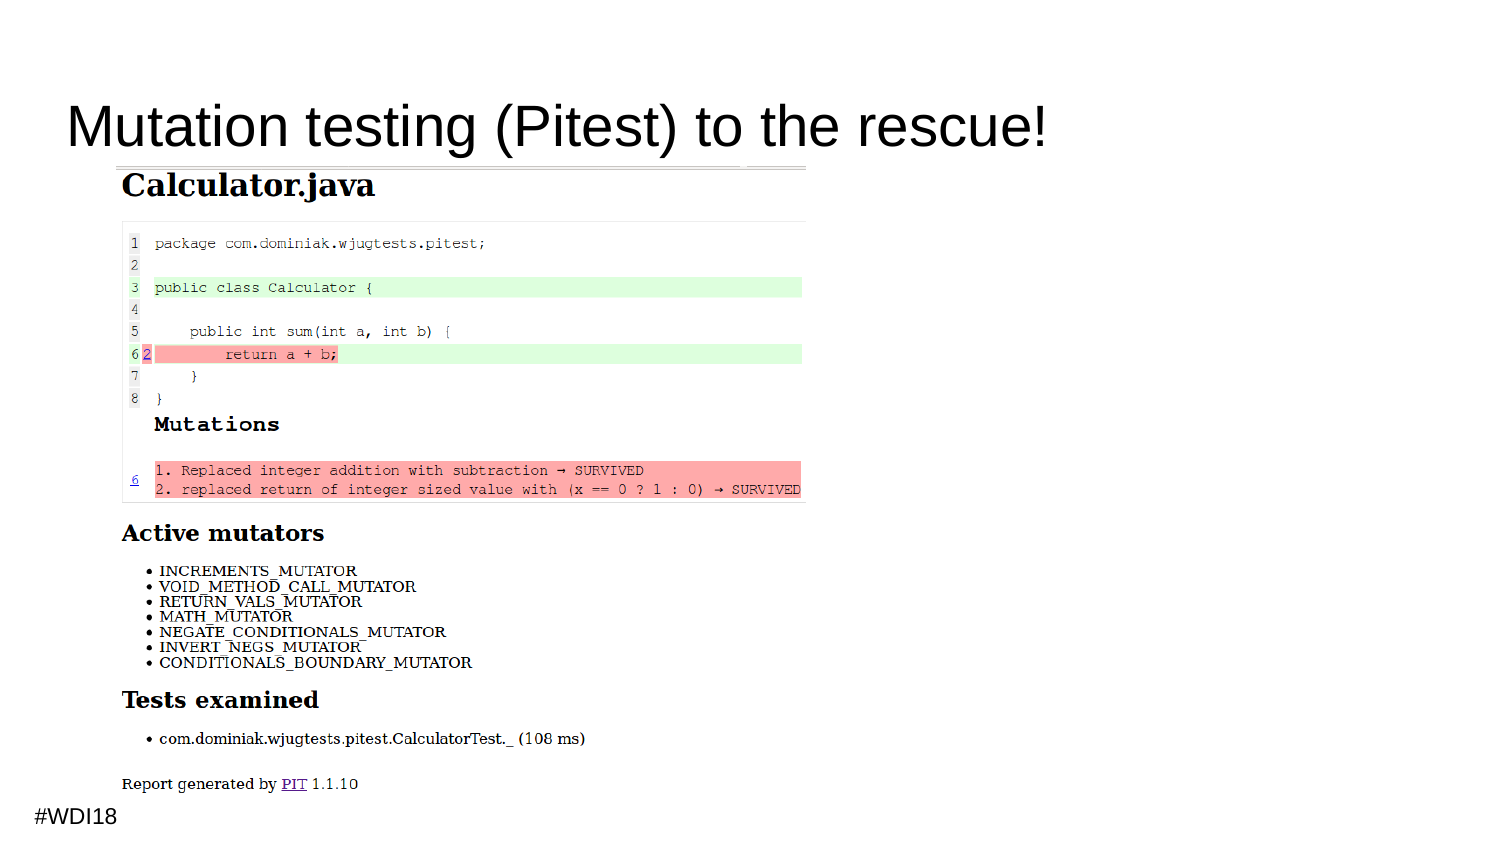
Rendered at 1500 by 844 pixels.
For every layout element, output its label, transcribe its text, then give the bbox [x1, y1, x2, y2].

picture [116, 166, 806, 794]
text_box #WDI18 [0, 786, 247, 844]
title Mutation testing (Pitest) to the rescue! [51, 72, 1449, 167]
